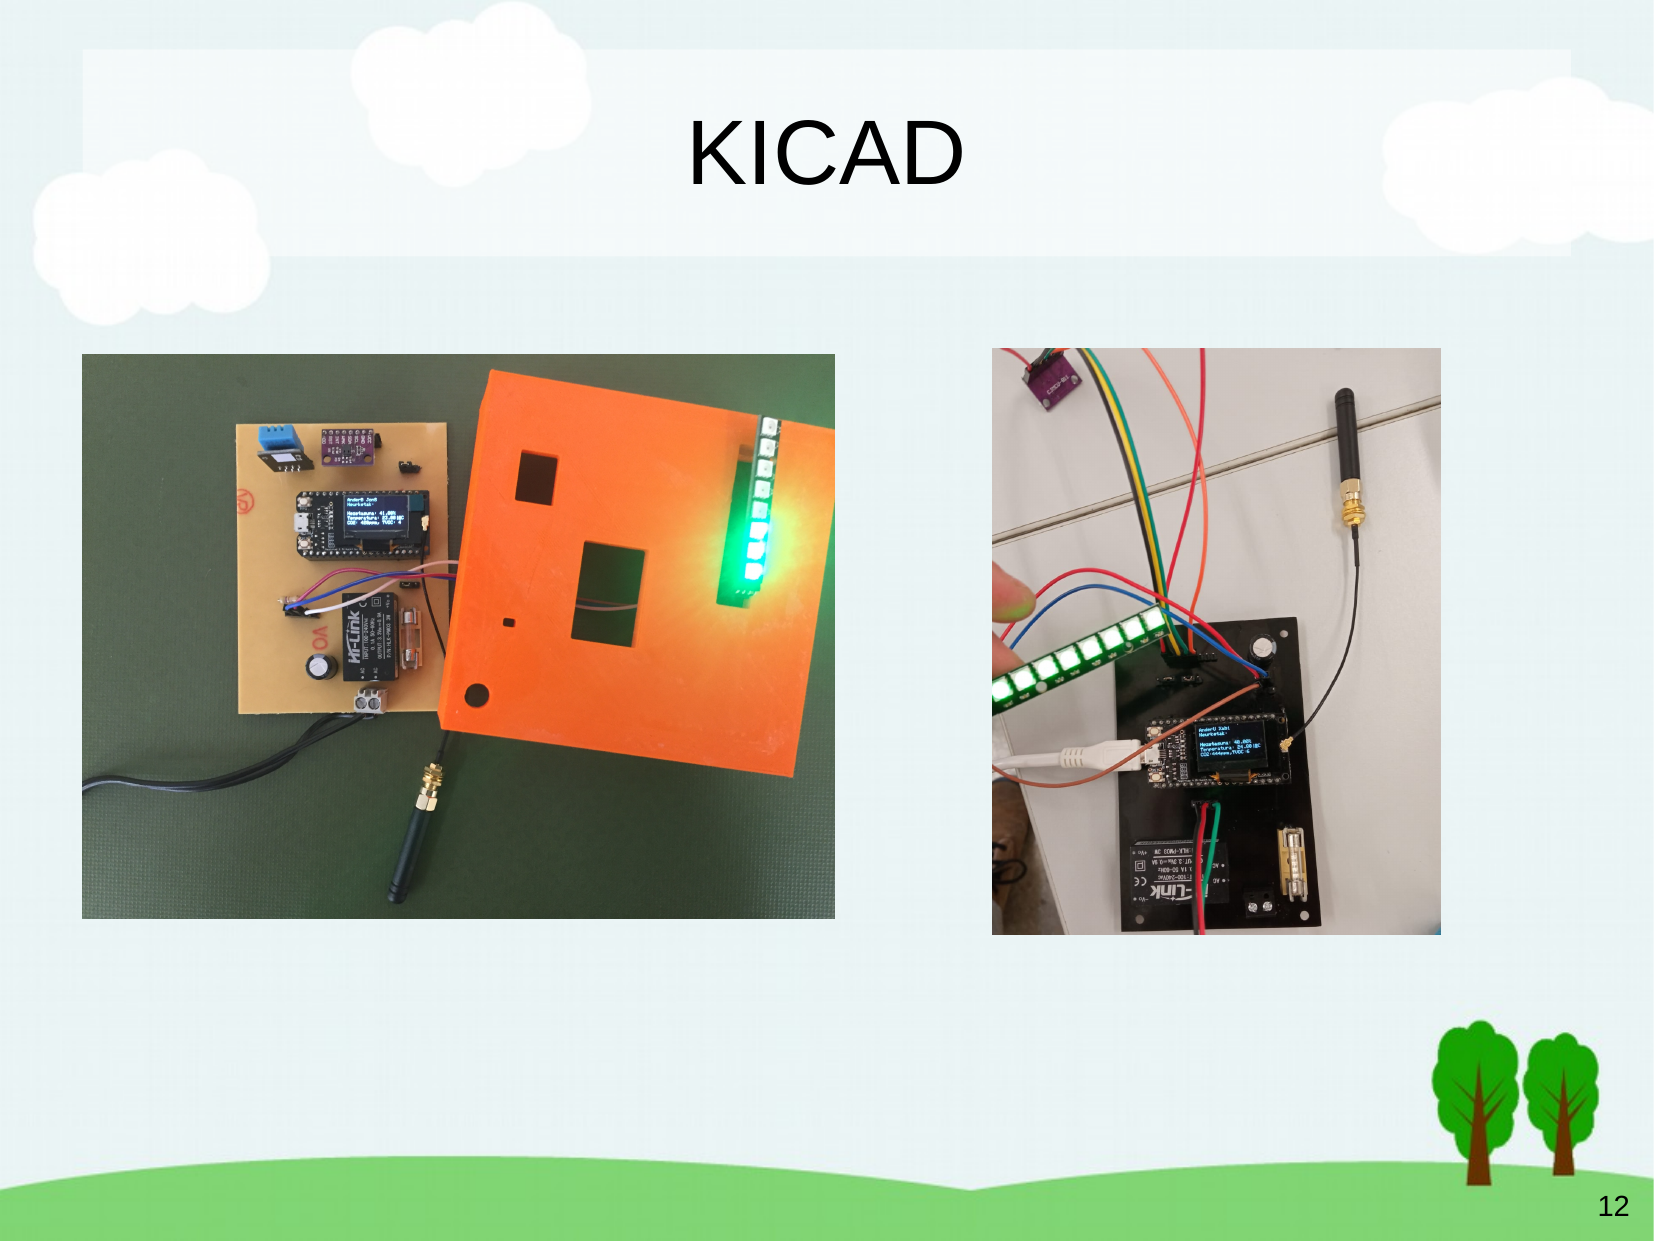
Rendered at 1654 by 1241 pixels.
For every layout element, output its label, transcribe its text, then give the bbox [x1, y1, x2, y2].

picture [0, 0, 1654, 1241]
title KICAD [82, 49, 1571, 257]
